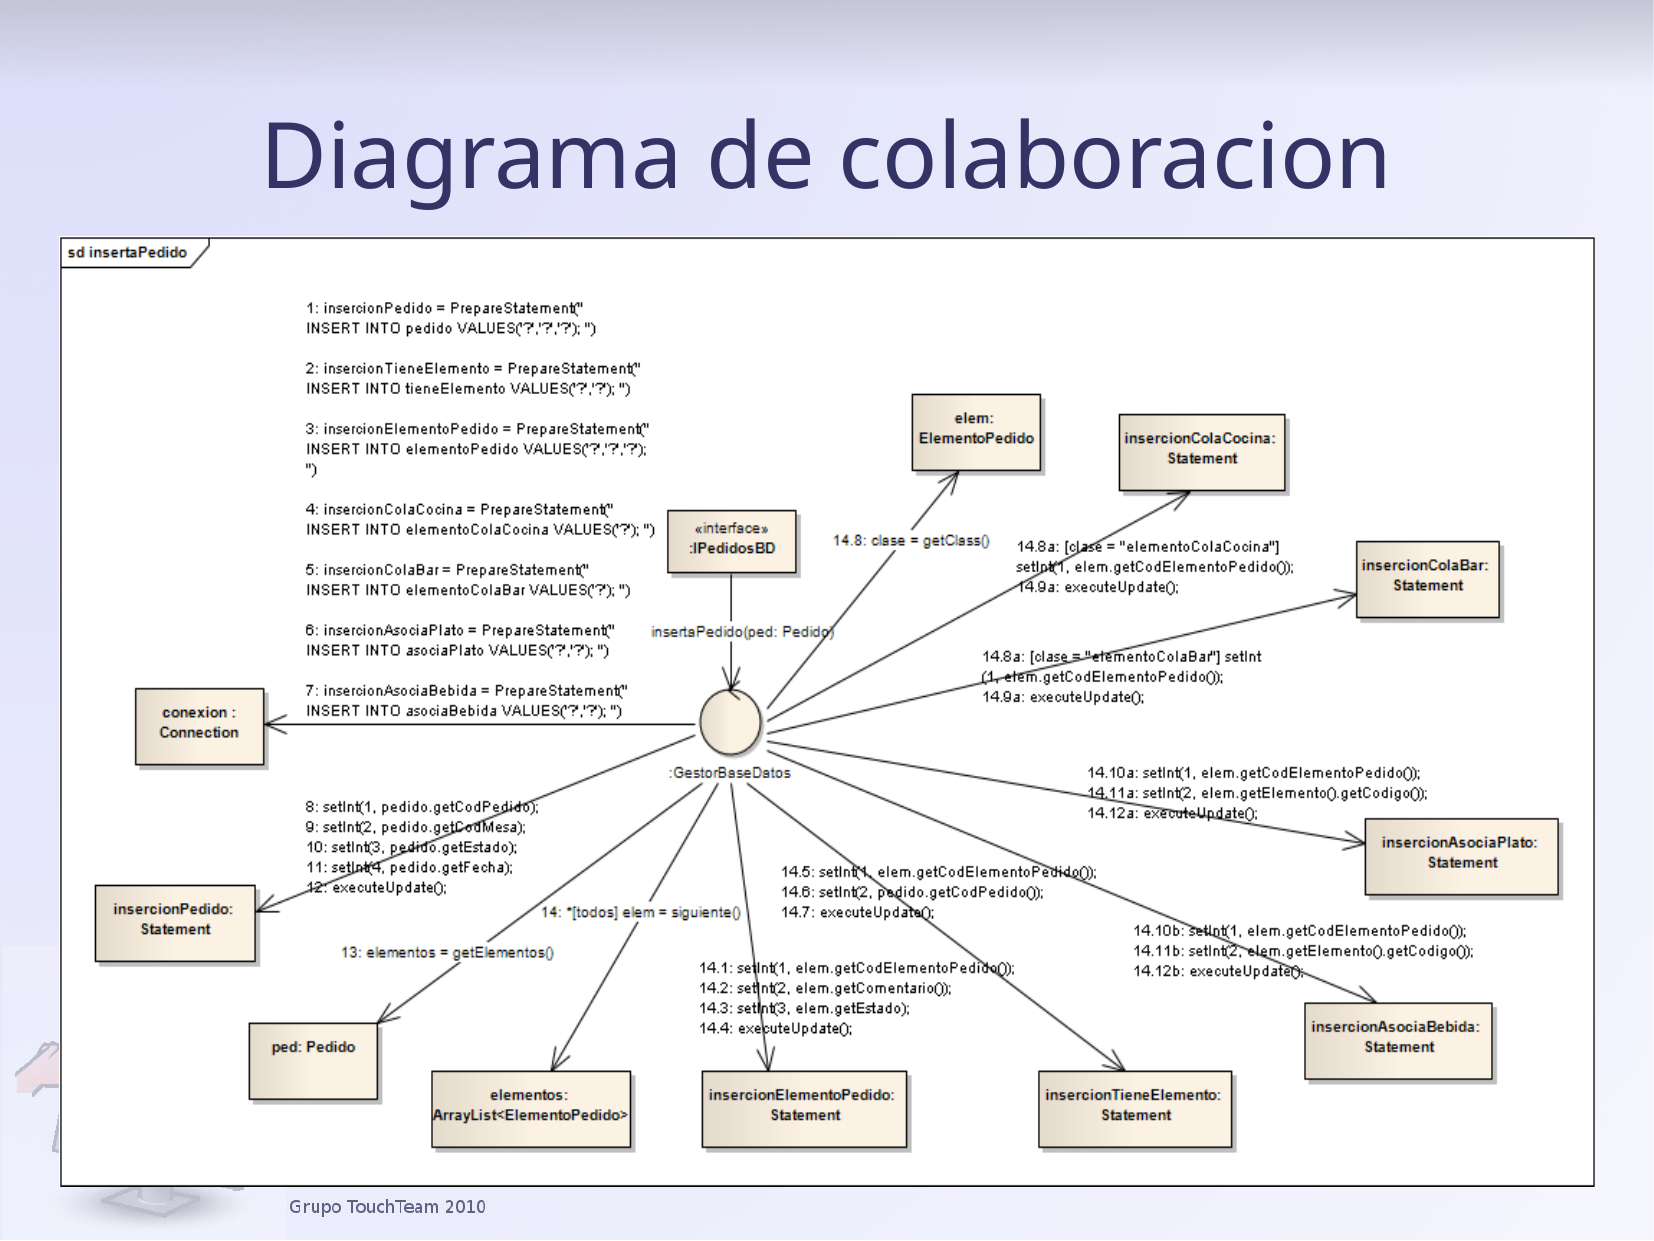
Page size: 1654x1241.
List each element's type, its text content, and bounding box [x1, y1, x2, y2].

title Diagrama de colaboracion [82, 56, 1571, 236]
picture [0, 0, 1654, 1241]
